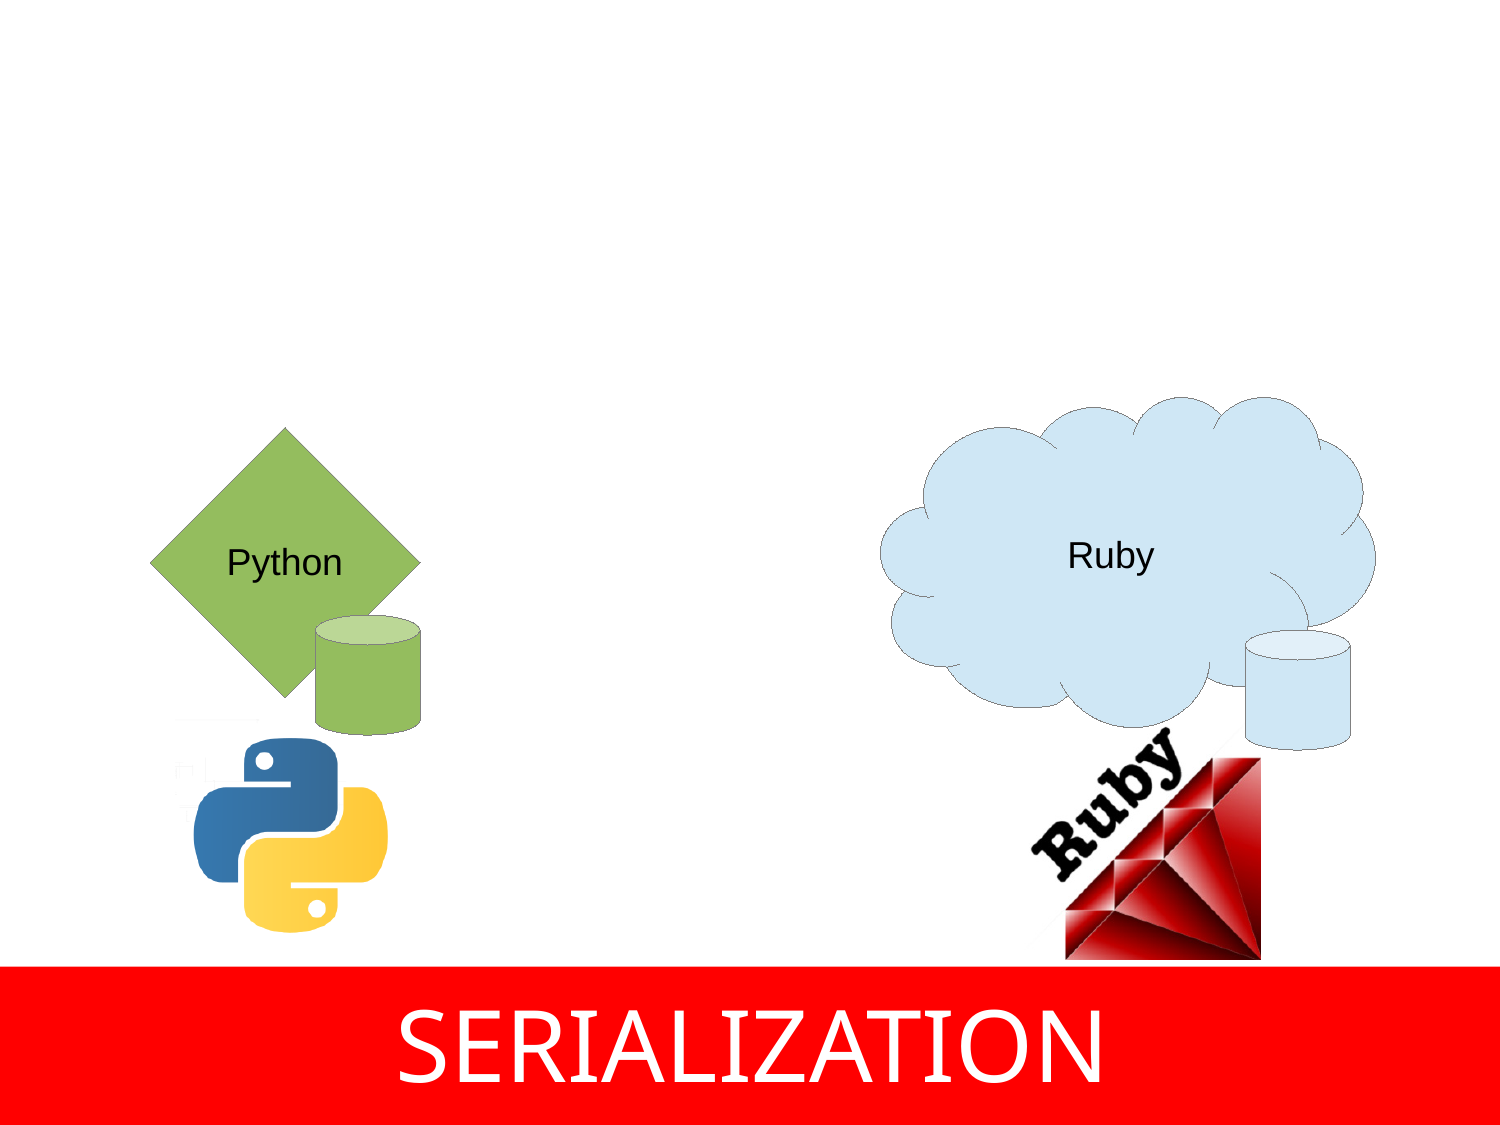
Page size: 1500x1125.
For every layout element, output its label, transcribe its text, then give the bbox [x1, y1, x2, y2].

text_box Python [150, 427, 421, 698]
list SERIALIZATION [28, 974, 1478, 1111]
text_box [1245, 646, 1351, 751]
picture [1015, 706, 1261, 961]
picture [175, 719, 406, 951]
text_box Ruby [880, 397, 1376, 728]
text_box [315, 631, 421, 736]
